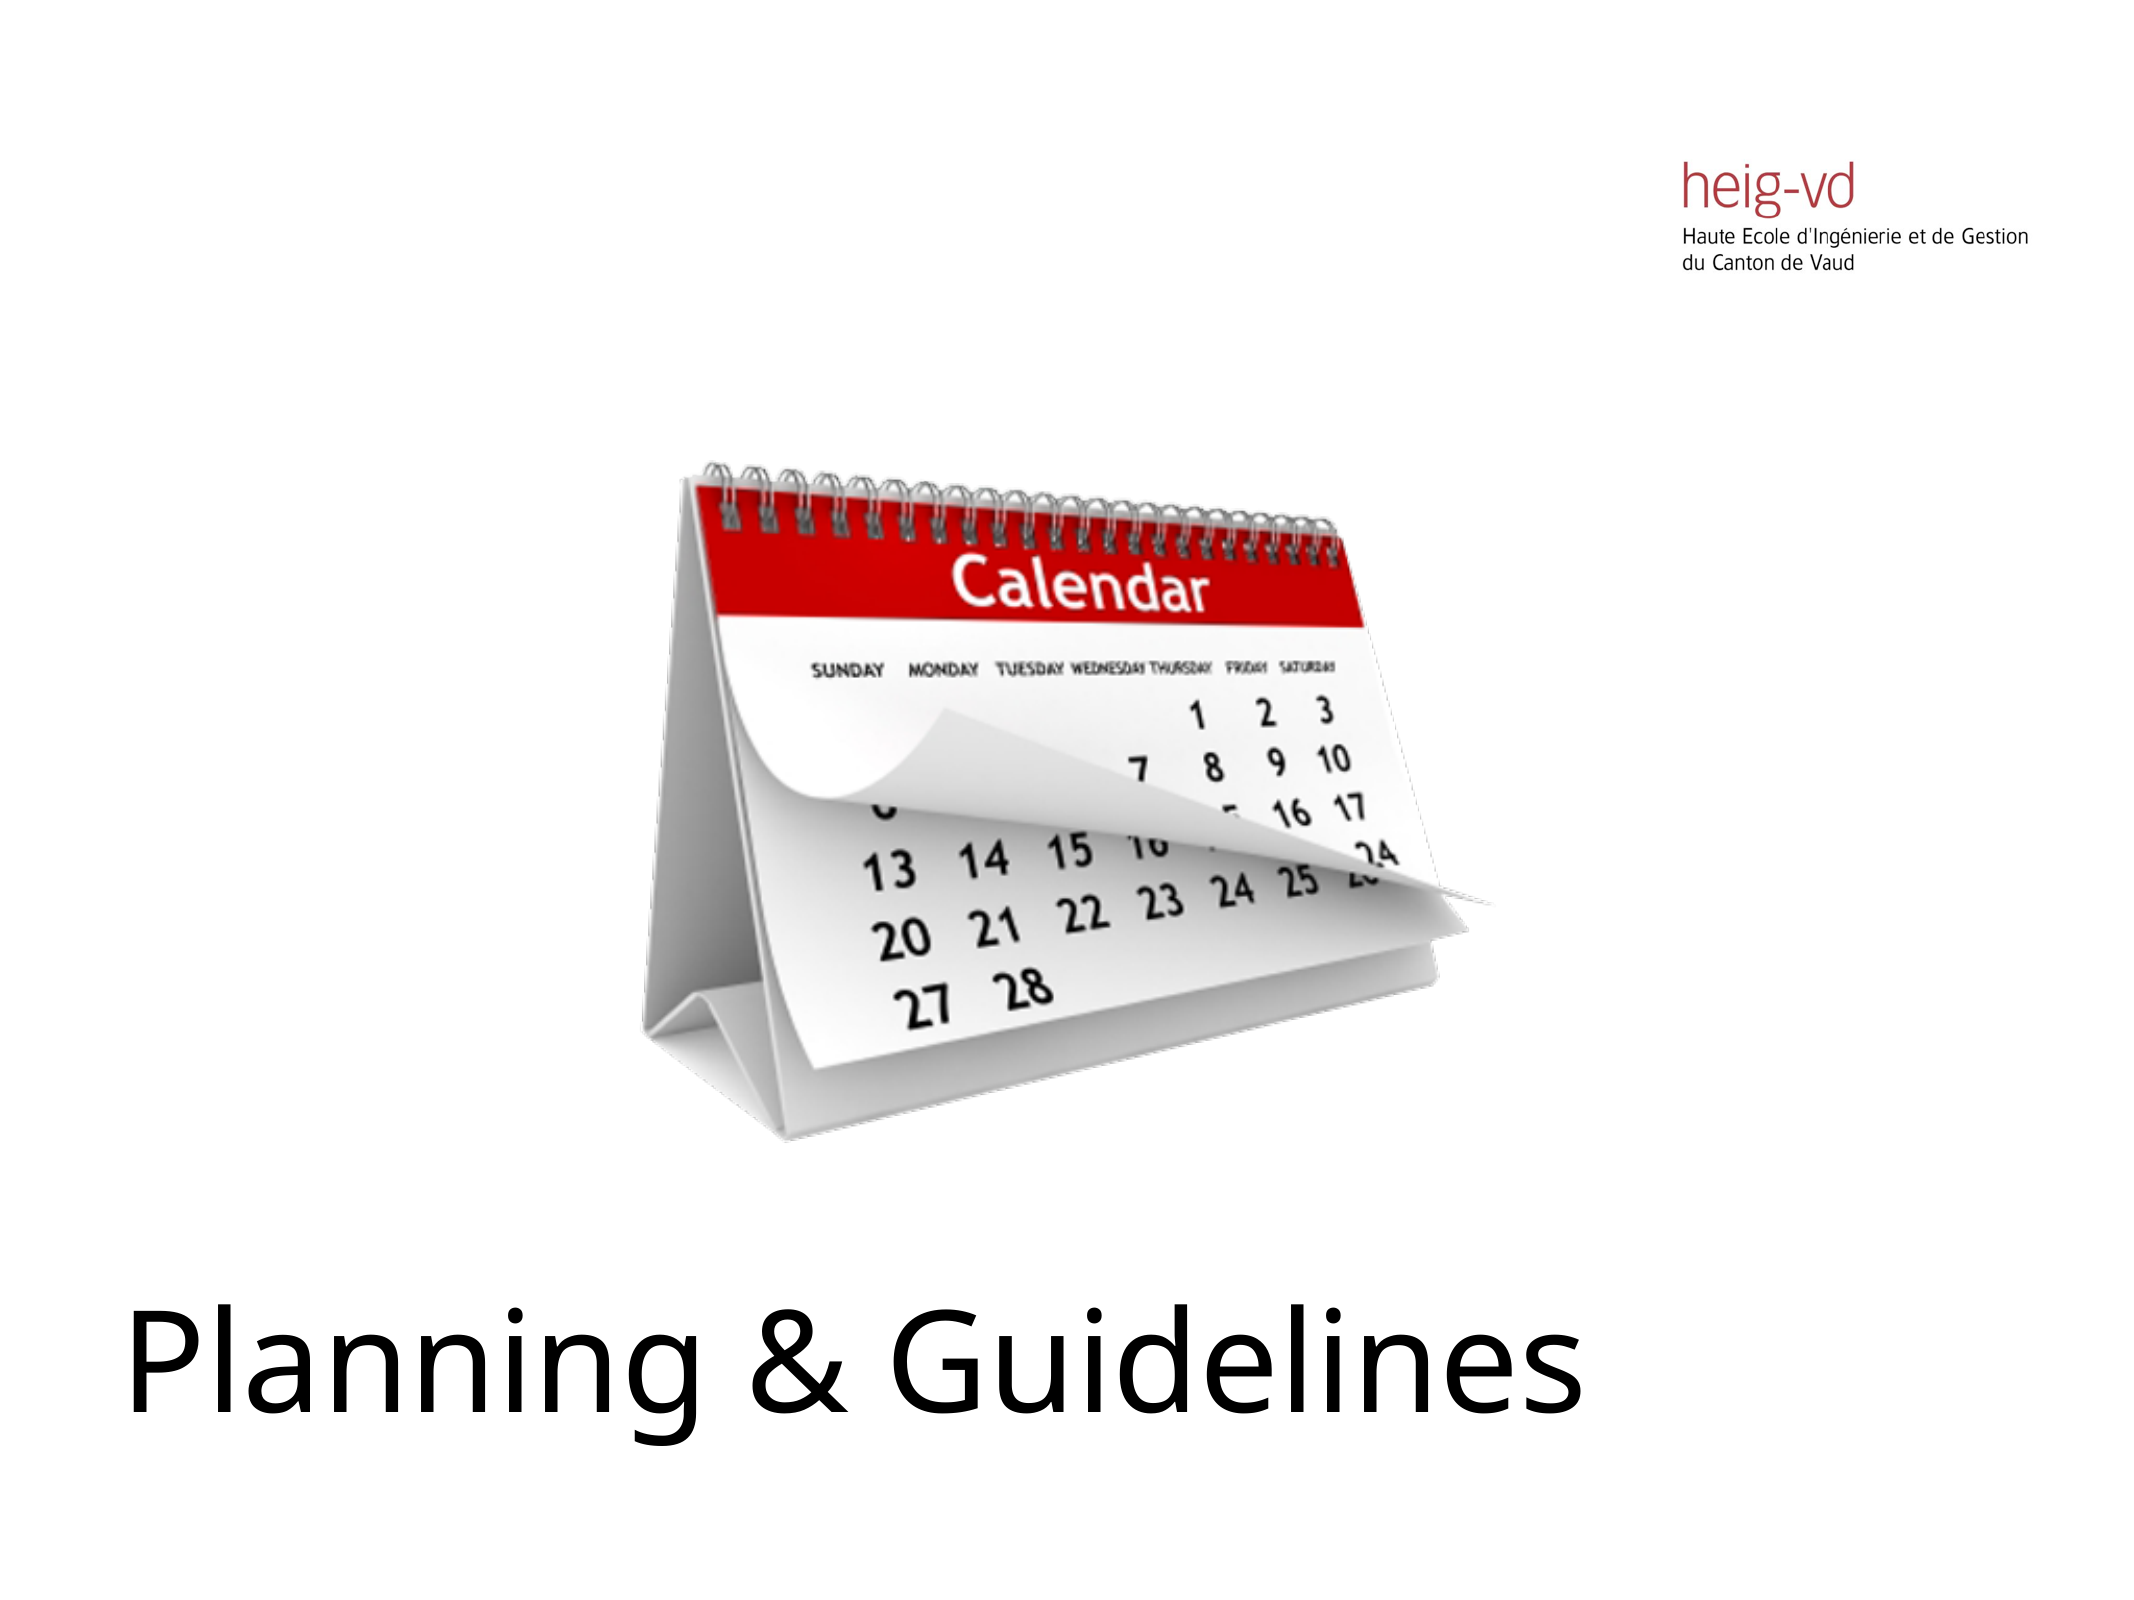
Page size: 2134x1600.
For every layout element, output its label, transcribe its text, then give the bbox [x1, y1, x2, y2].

text_box Planning & Guidelines [112, 1262, 2054, 1449]
picture [545, 409, 1588, 1191]
picture [1672, 149, 2036, 284]
